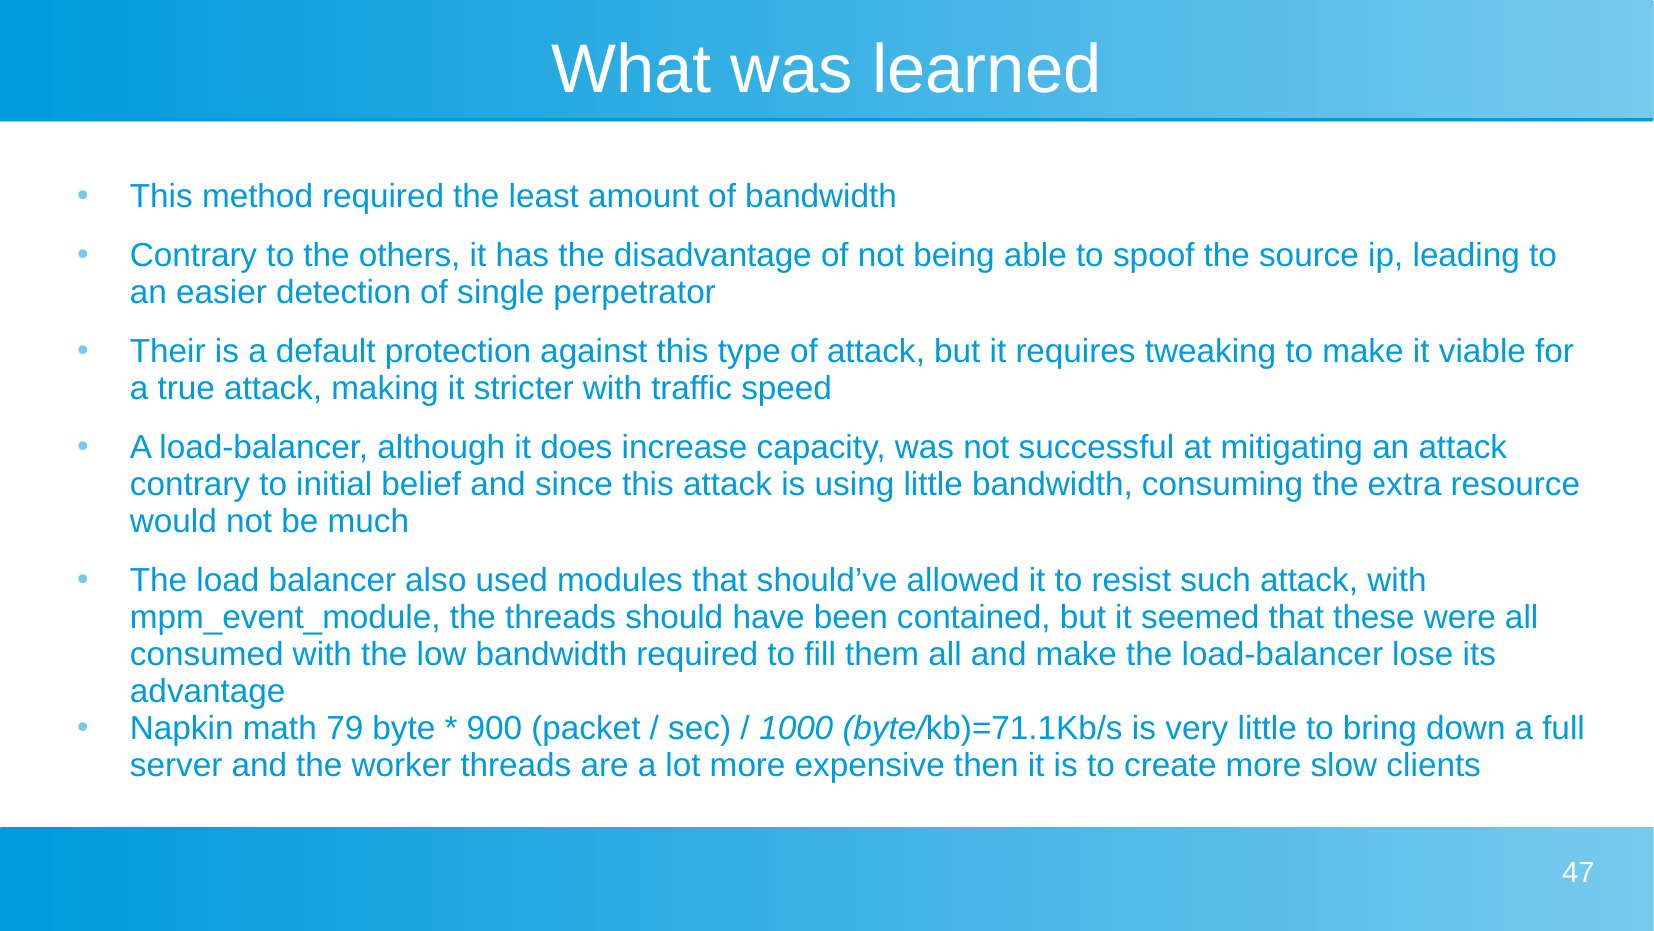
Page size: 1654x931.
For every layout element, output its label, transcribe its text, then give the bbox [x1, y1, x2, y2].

list This method required the least amount of bandwidth Contrary to the others, it has the disadvantage of not being able to spoof the source ip, leading to an easier detection of single perpetrator Their is a default protection against this type of attack, but it requires tweaking to make it viable for a true attack, making it stricter with traffic speed A load-balancer, although it does increase capacity, was not successful at mitigating an attack contrary to initial belief and since this attack is using little bandwidth, consuming the extra resource would not be much The load balancer also used modules that should’ve allowed it to resist such attack, with mpm_event_module, the threads should have been contained, but it seemed that these were all consumed with the low bandwidth required to fill them all and make the load-balancer lose its advantage Napkin math 79 byte * 900 (packet / sec) / 1000 (byte/kb)=71.1Kb/s is very little to bring down a full server and the worker threads are a lot more expensive then it is to create more slow clients [59, 177, 1595, 768]
title What was learned [59, 29, 1595, 108]
